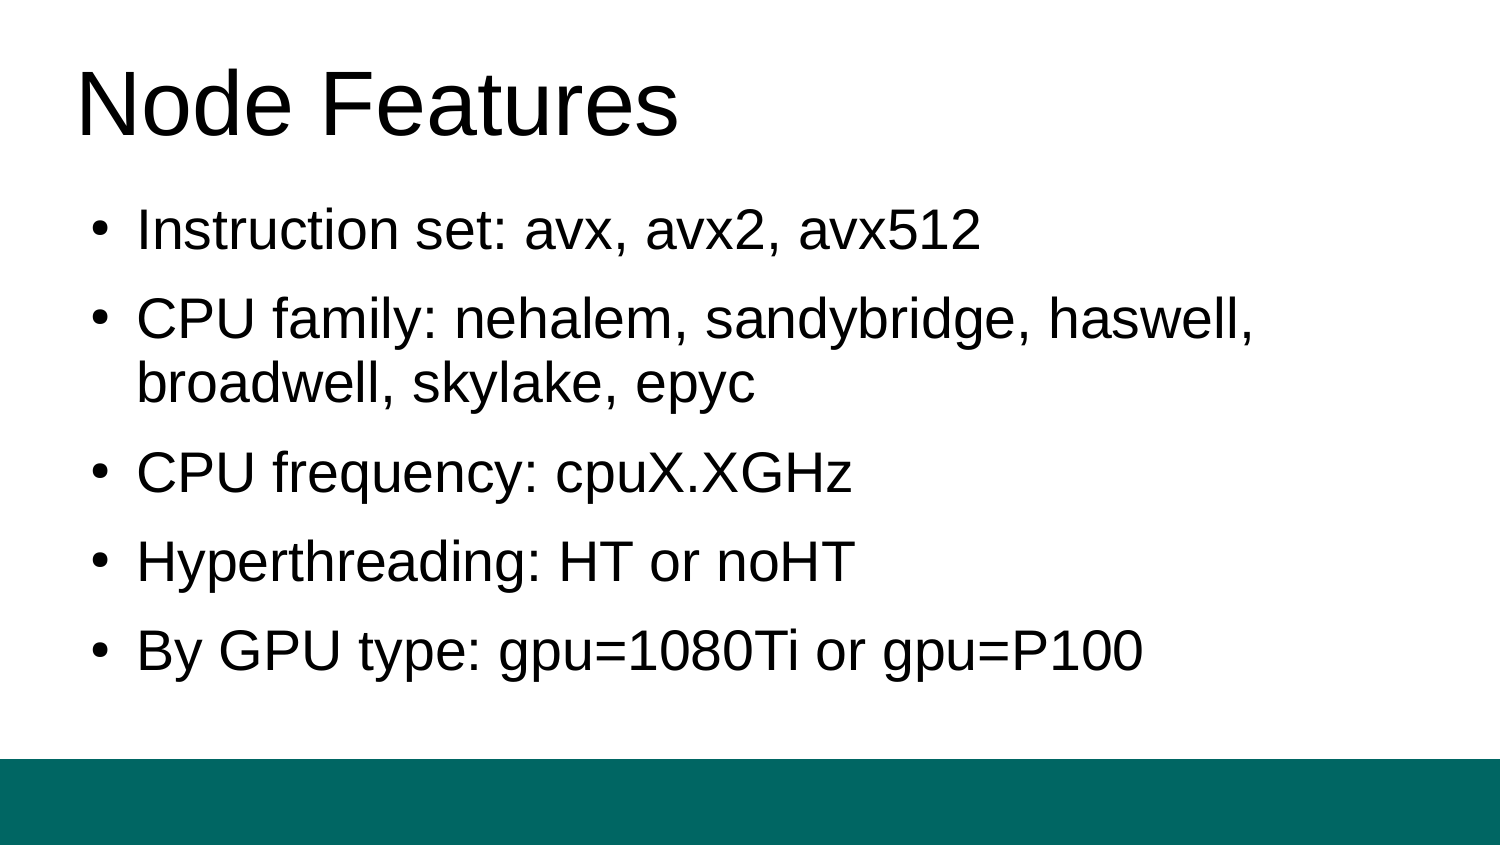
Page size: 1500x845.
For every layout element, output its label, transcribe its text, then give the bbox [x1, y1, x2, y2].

title Node Features [75, 33, 1425, 175]
list Instruction set: avx, avx2, avx512 CPU family: nehalem, sandybridge, haswell, broadwell, skylake, epyc CPU frequency: cpuX.XGHz Hyperthreading: HT or noHT By GPU type: gpu=1080Ti or gpu=P100 [75, 197, 1425, 688]
